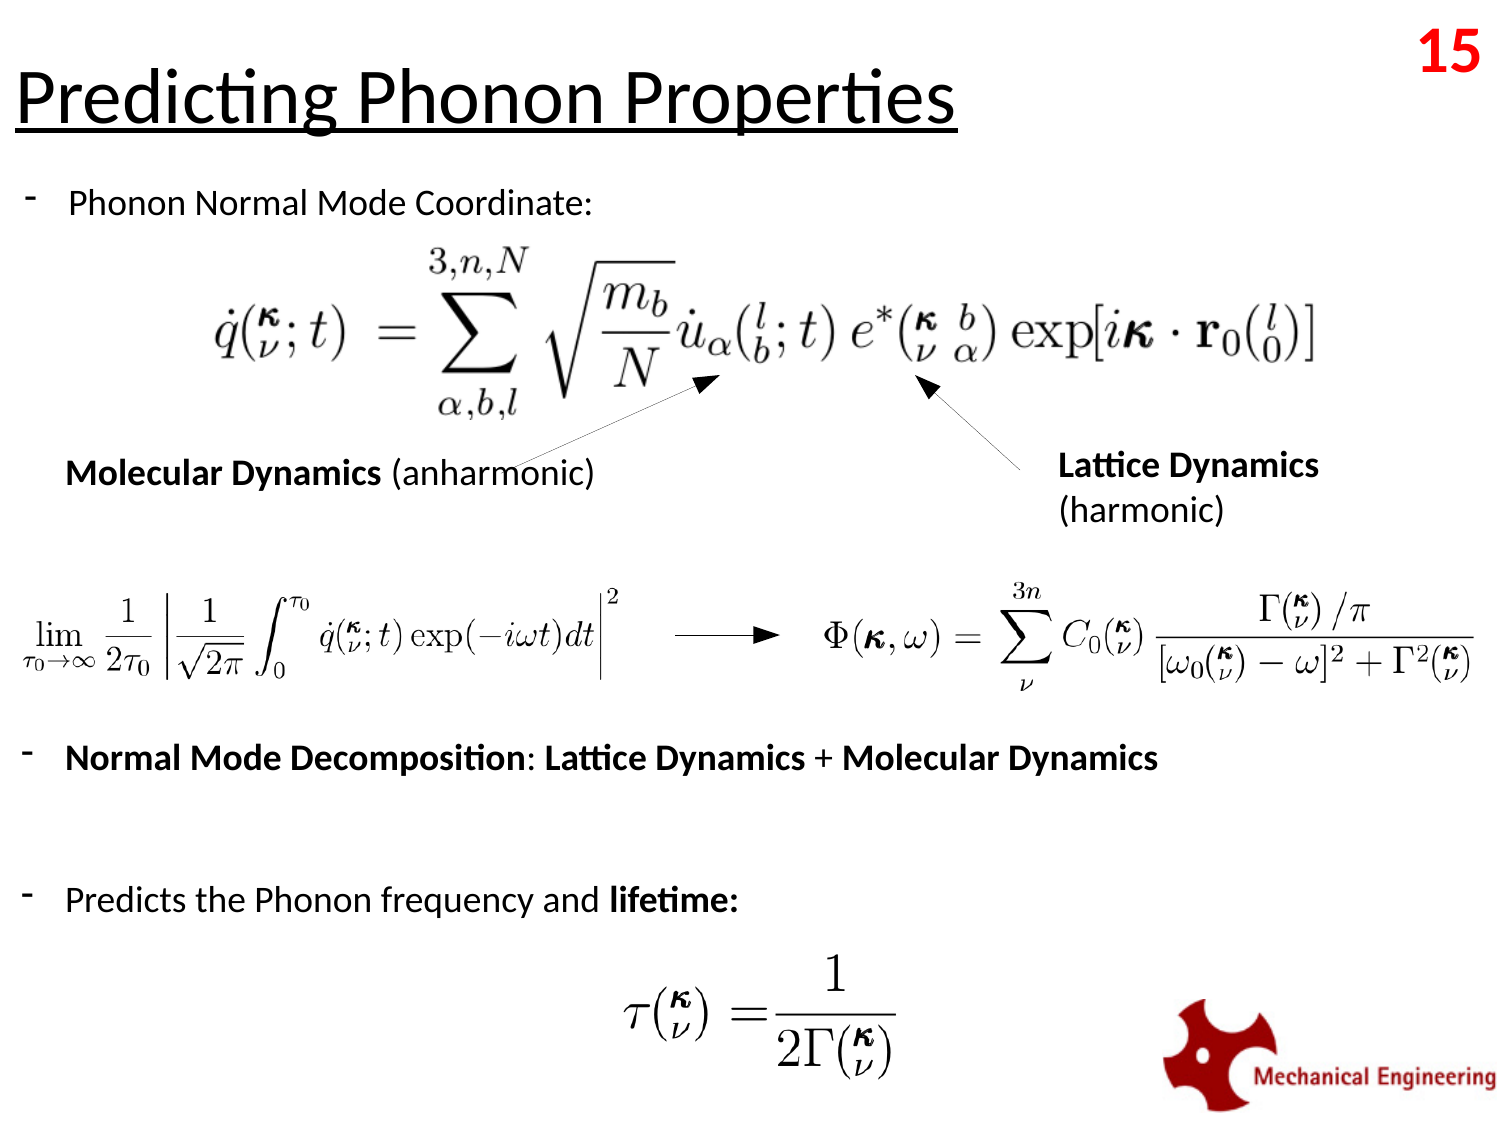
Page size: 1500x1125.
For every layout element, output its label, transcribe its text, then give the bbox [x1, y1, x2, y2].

picture [195, 224, 1321, 421]
picture [22, 570, 623, 699]
picture [600, 931, 901, 1100]
picture [1162, 999, 1497, 1113]
text_box Predicts the Phonon frequency and lifetime: [6, 867, 1312, 928]
text_box Molecular Dynamics (anharmonic) [15, 440, 676, 501]
text_box Lattice Dynamics (harmonic) [1008, 432, 1474, 538]
text_box Phonon Normal Mode Coordinate: [9, 170, 730, 231]
text_box Normal Mode Decomposition: Lattice Dynamics + Molecular Dynamics [6, 725, 1426, 786]
text_box 15 [1400, 0, 1499, 93]
title Predicting Phonon Properties [0, 0, 1351, 186]
picture [815, 575, 1476, 711]
